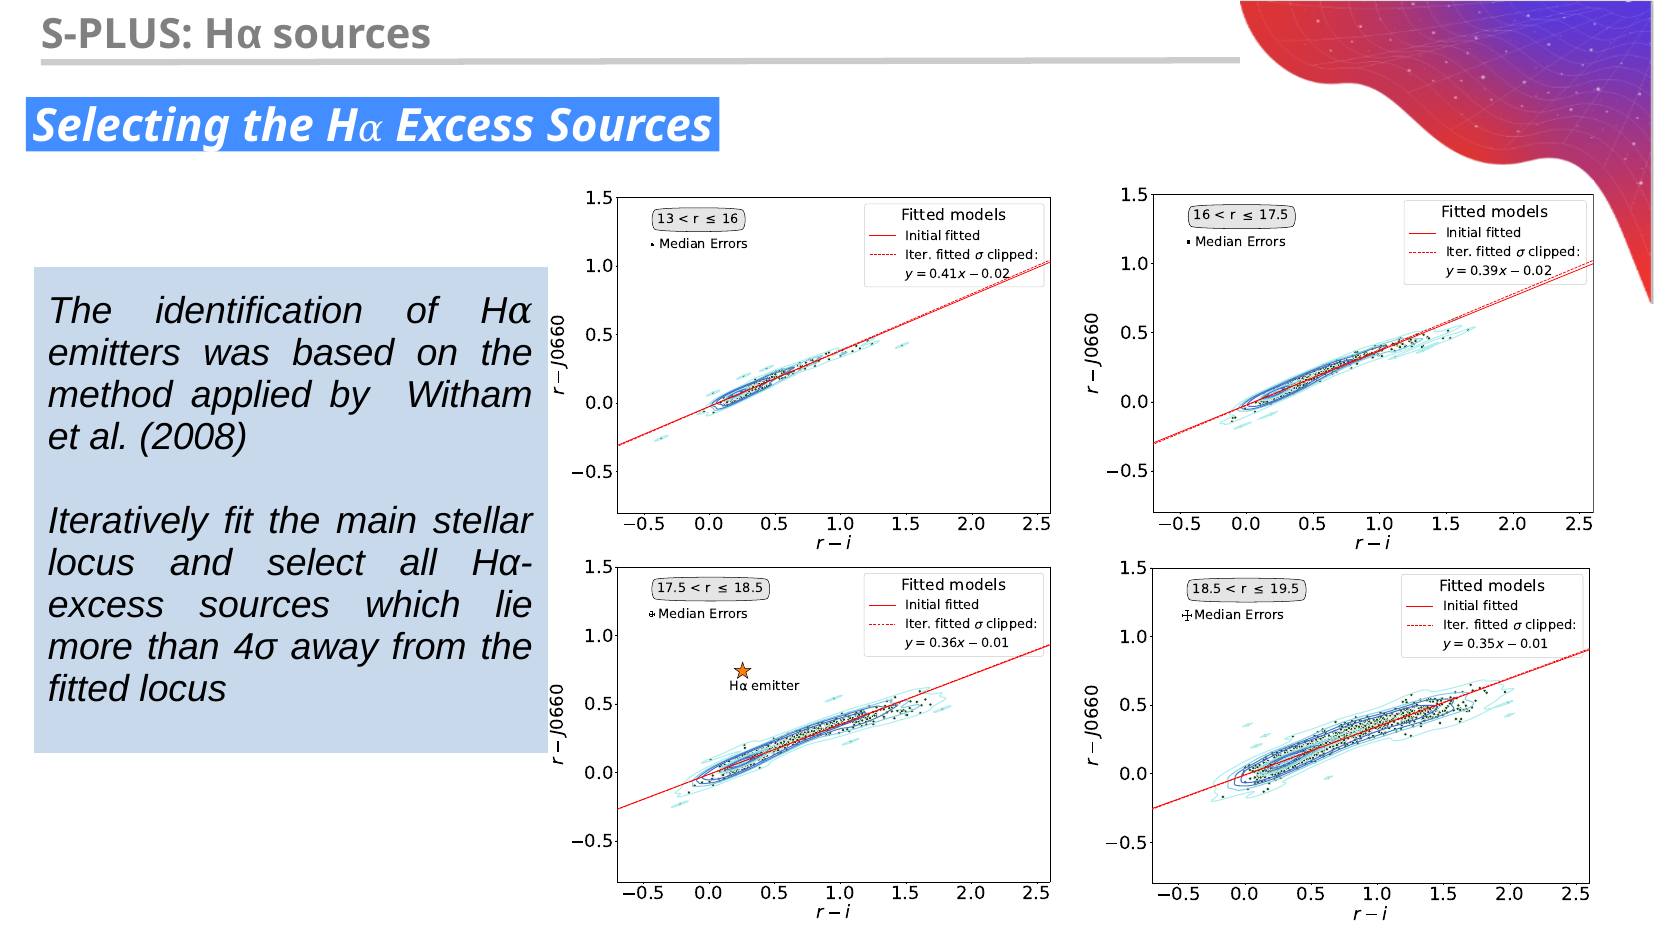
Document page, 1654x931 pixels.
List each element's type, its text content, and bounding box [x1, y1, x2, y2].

text_box [33, 266, 547, 282]
text_box Selecting the H𝛼 Excess Sources [25, 97, 720, 152]
text_box The identification of H𝛼 emitters was based on the method applied by Witham et al. (2008) Iteratively fit the main stellar locus and select all Hα-excess sources which lie more than 4σ away from the fitted locus [33, 282, 547, 791]
text_box S-PLUS: Hα sources [26, 0, 477, 72]
picture [547, 0, 1654, 929]
